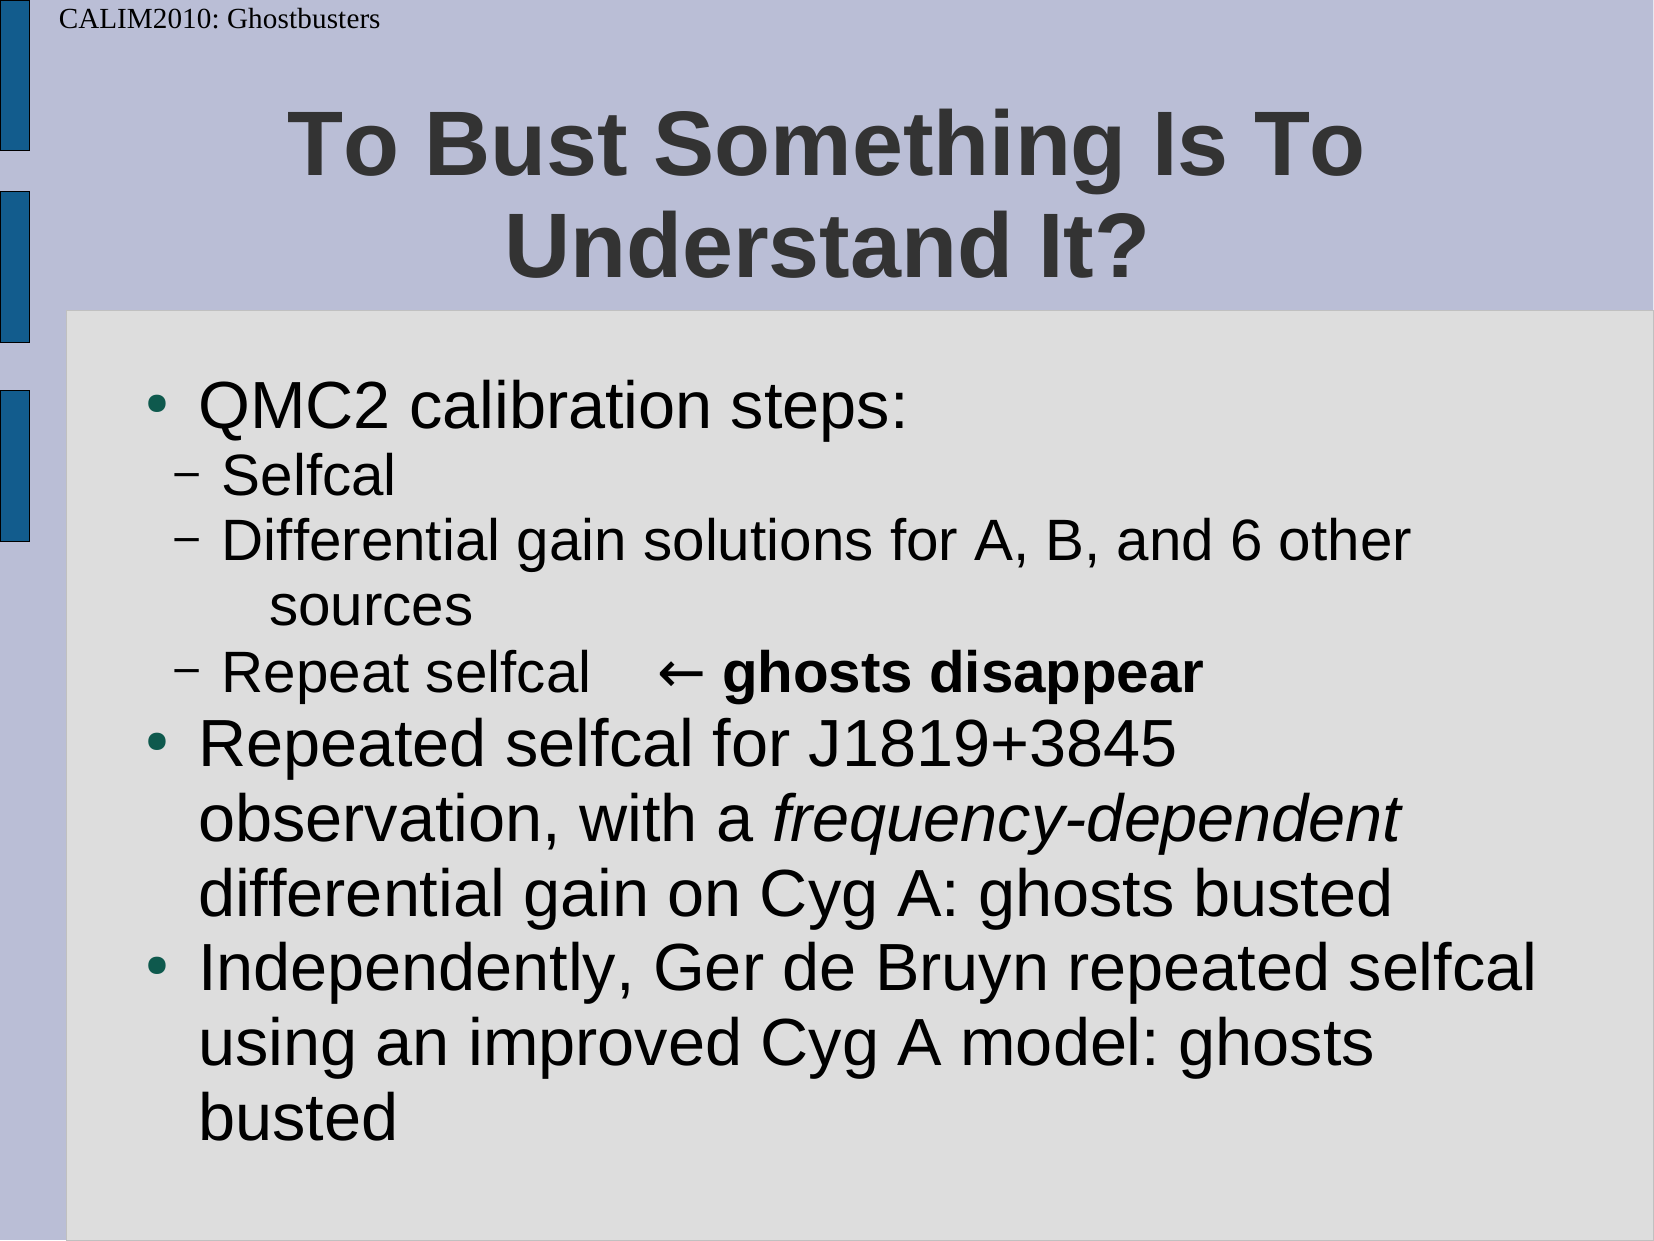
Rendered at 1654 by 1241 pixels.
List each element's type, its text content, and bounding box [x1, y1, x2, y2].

list QMC2 calibration steps: Selfcal Differential gain solutions for A, B, and 6 other sources Repeat selfcal ← ghosts disappear Repeated selfcal for J1819+3845 observation, with a frequency-dependent differential gain on Cyg A: ghosts busted Independently, Ger de Bruyn repeated selfcal using an improved Cyg A model: ghosts busted [127, 368, 1540, 1173]
title To Bust Something Is To Understand It? [121, 91, 1534, 299]
